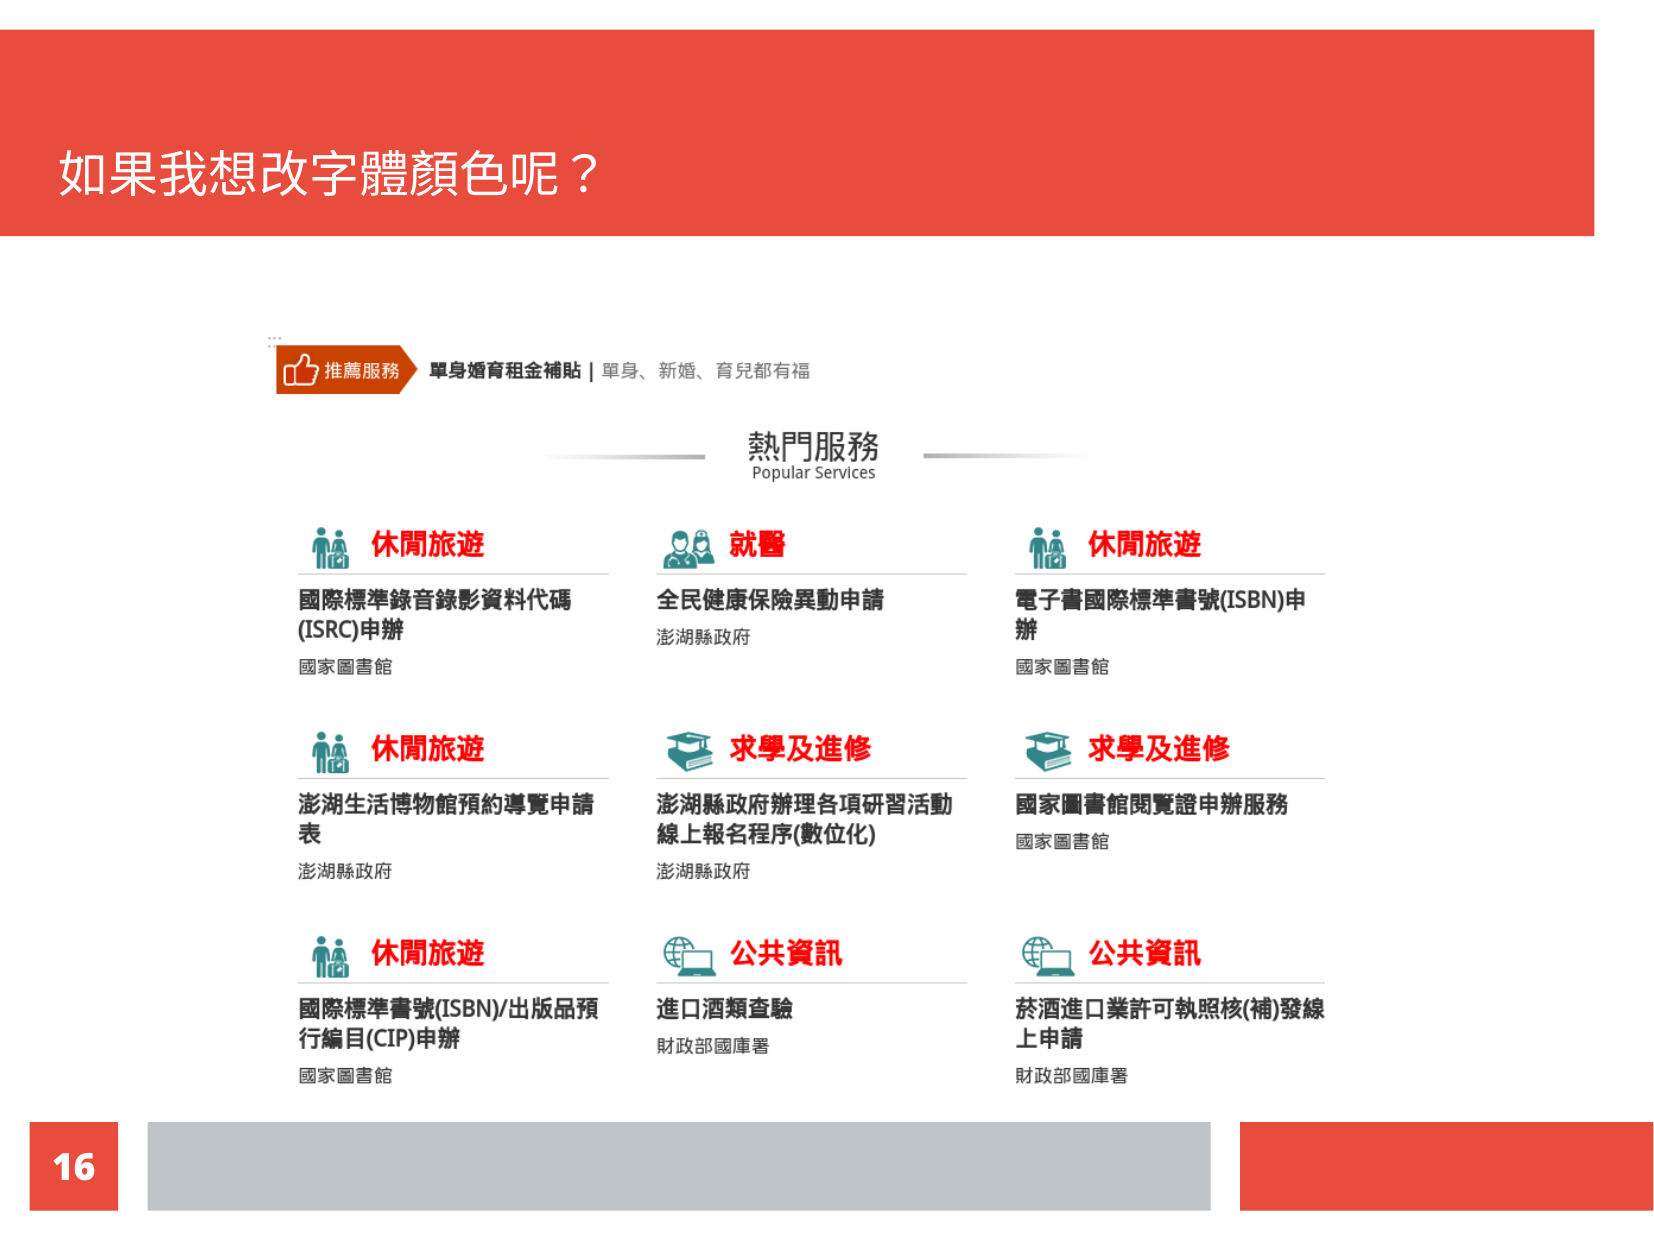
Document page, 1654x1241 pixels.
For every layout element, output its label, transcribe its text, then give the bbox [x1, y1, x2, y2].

title 如果我想改字體顏色呢？ [59, 59, 1595, 207]
picture [267, 324, 1357, 1093]
